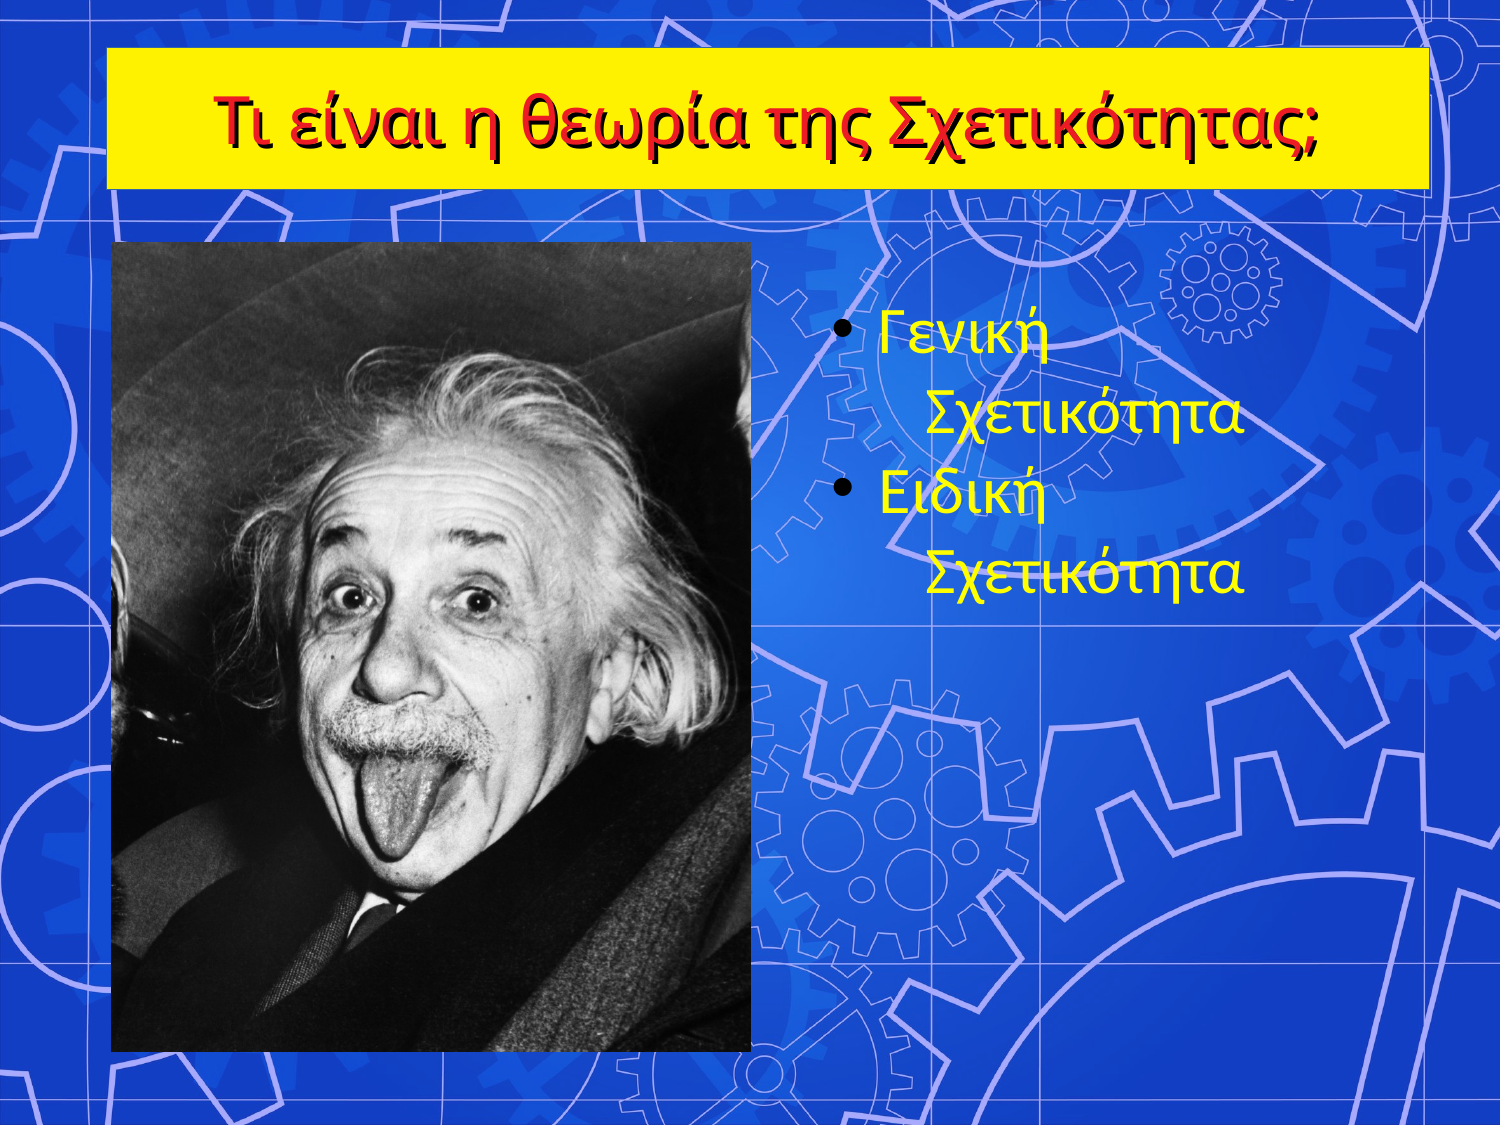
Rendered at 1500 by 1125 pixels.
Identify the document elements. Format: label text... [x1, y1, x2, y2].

text_box Γενική Σχετικότητα Ειδική Σχετικότητα [816, 279, 1389, 618]
picture [111, 242, 751, 1052]
text_box Τι είναι η θεωρία της Σχετικότητας; [106, 47, 1430, 190]
